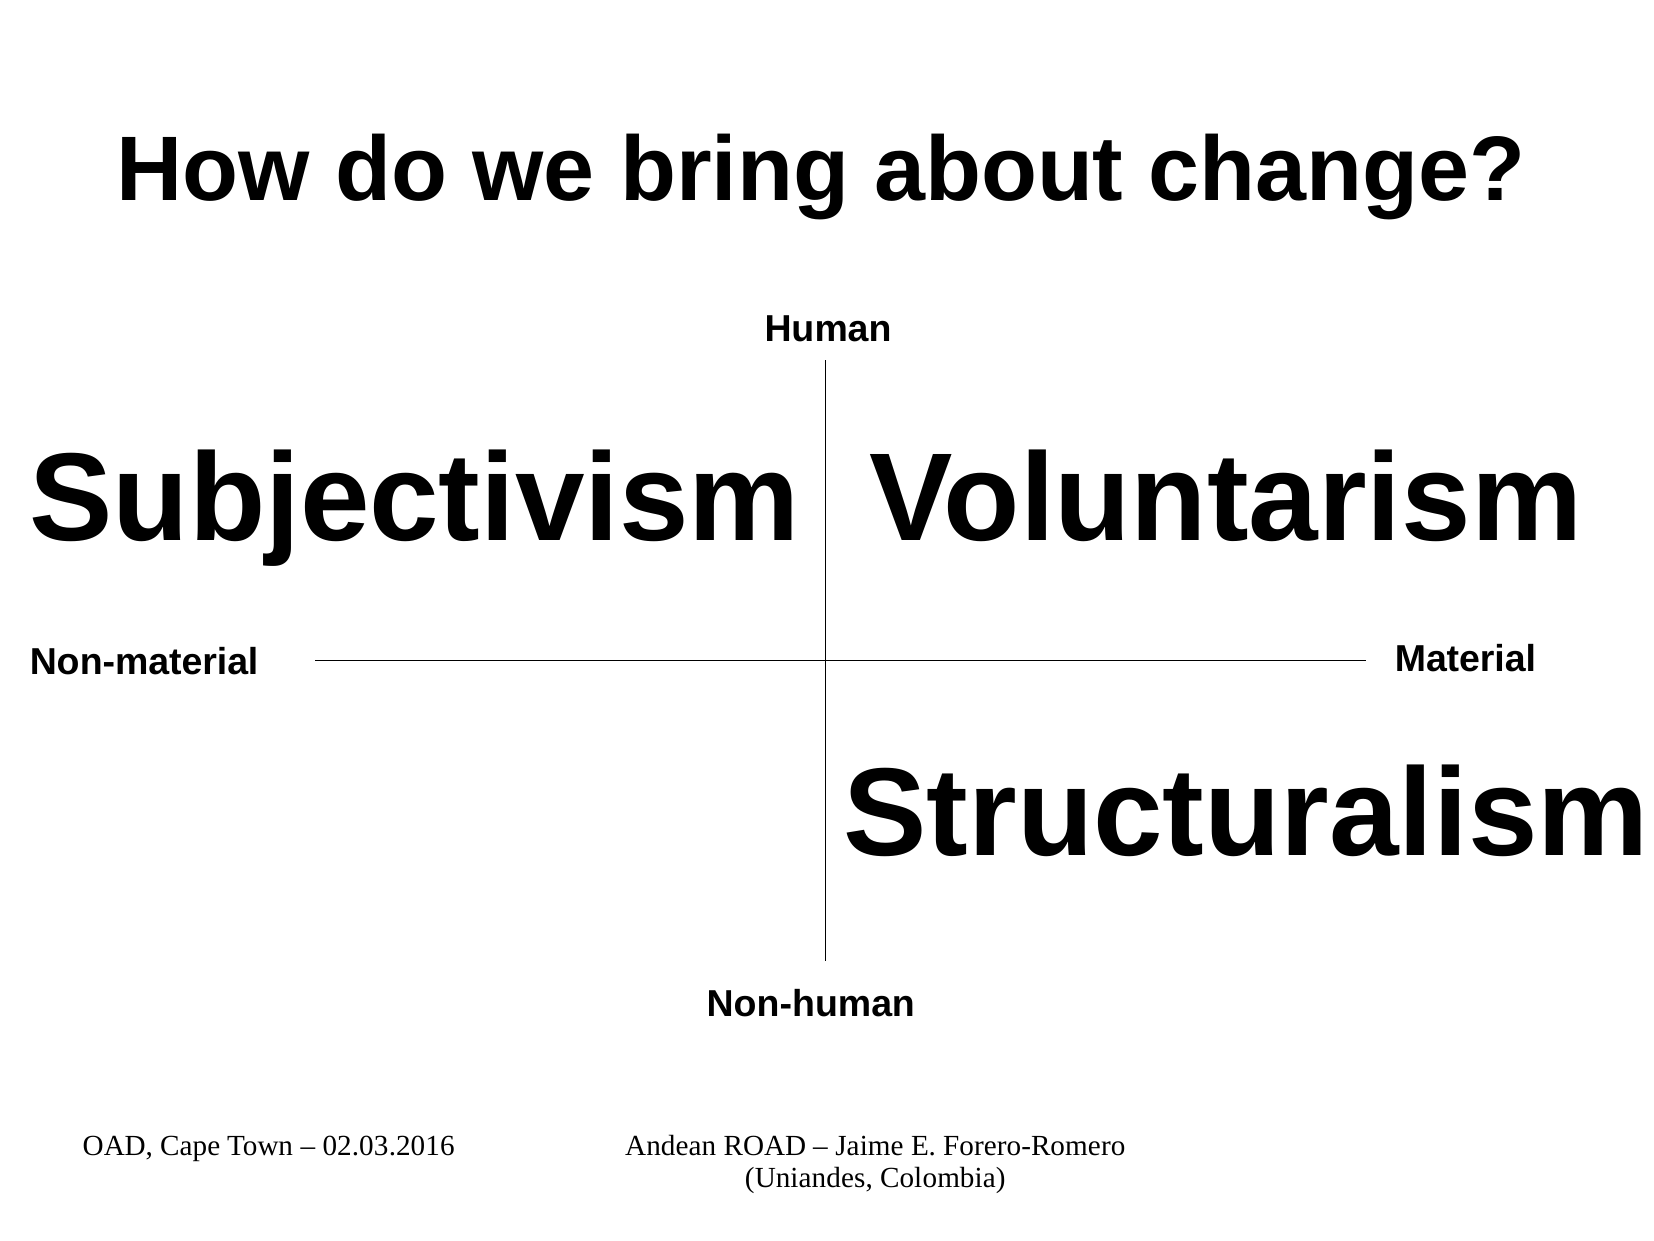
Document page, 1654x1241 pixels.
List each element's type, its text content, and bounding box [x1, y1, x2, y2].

text_box Structuralism [829, 735, 1654, 890]
text_box Voluntarism [855, 420, 1598, 575]
title How do we bring about change? [78, 65, 1567, 273]
text_box Non-material [15, 633, 274, 691]
text_box Human [749, 300, 907, 357]
text_box Subjectivism [15, 420, 816, 575]
text_box Non-human [691, 975, 931, 1032]
text_box Material [1380, 630, 1552, 687]
